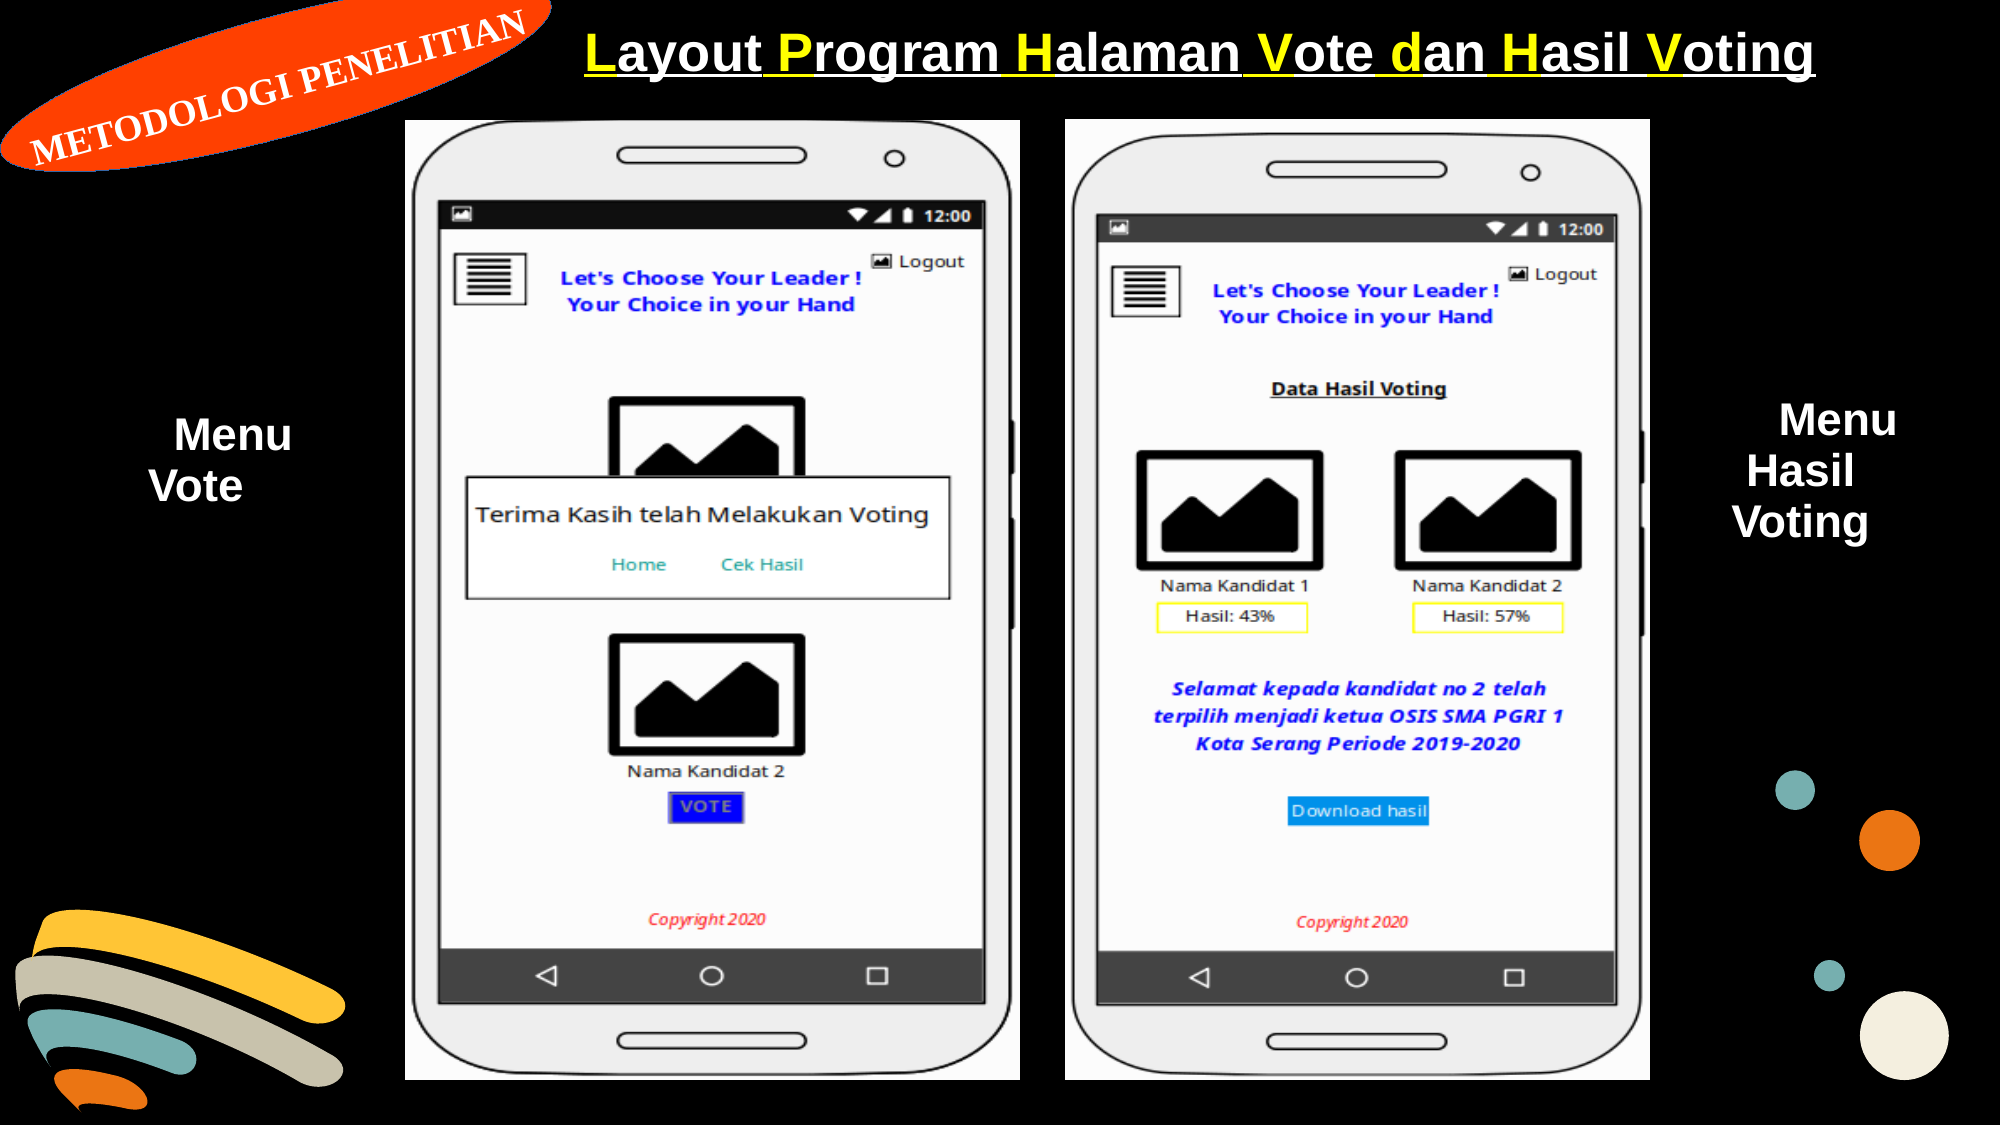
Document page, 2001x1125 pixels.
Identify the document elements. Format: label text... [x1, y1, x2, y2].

text_box [1813, 960, 1846, 992]
picture [405, 120, 1020, 1080]
text_box [27, 1009, 197, 1075]
text_box [15, 909, 346, 1087]
text_box Menu Hasil Voting [1620, 386, 1982, 555]
picture [1065, 119, 1651, 1081]
text_box [54, 1069, 148, 1113]
text_box Menu Vote [15, 401, 377, 526]
text_box [1775, 770, 1816, 811]
text_box [1859, 991, 1949, 1081]
text_box [1859, 810, 1921, 872]
text_box Layout Program Halaman Vote dan Hasil Voting [555, 15, 1846, 151]
text_box METODOLOGI PENELITIAN [0, 0, 552, 172]
